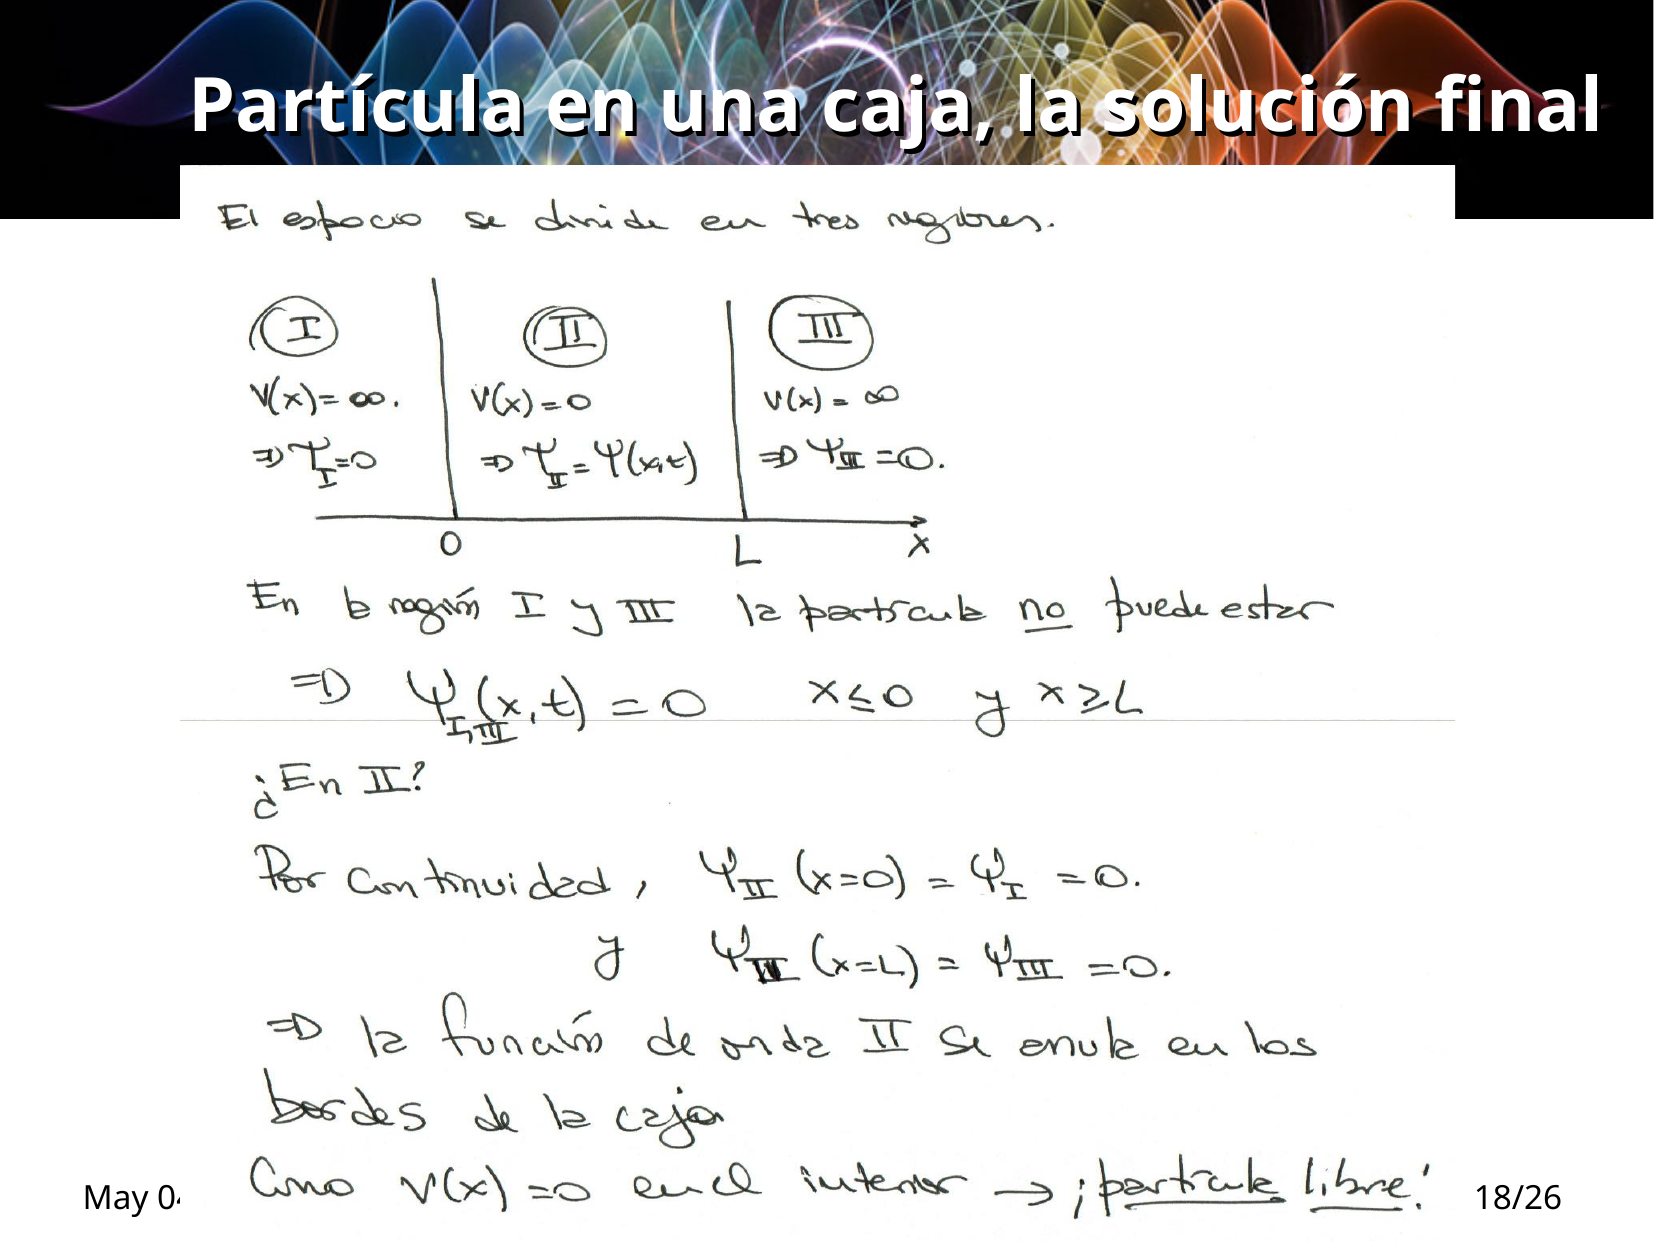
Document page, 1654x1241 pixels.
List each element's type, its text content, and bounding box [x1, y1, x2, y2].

picture [0, 0, 1654, 1241]
title Partícula en una caja, la solución final [45, 15, 1606, 191]
